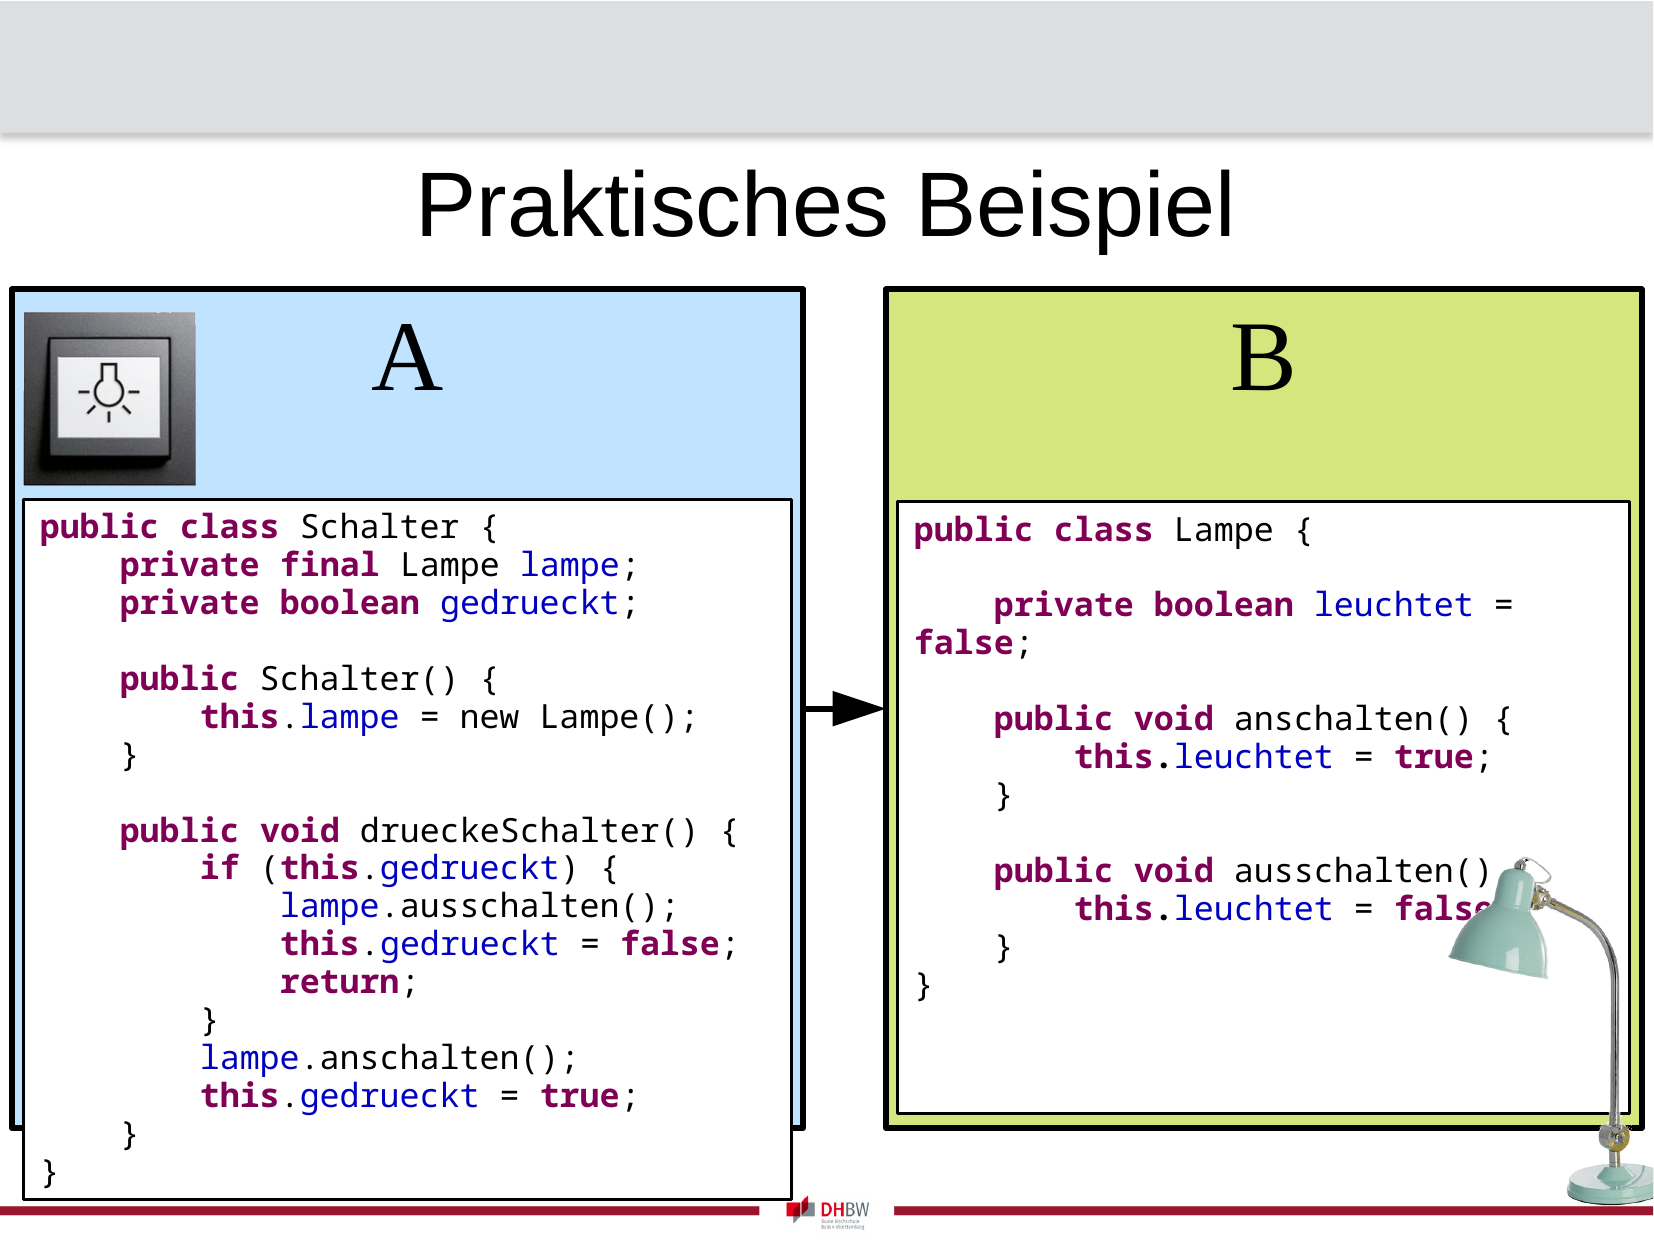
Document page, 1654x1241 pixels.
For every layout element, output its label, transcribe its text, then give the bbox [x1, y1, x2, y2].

picture [0, 1, 1654, 1237]
text_box B [885, 289, 1642, 1128]
text_box public class Schalter { private final Lampe lampe; private boolean gedrueckt; public Schalter() { this.lampe = new Lampe(); } public void drueckeSchalter() { if (this.gedrueckt) { lampe.ausschalten(); this.gedrueckt = false; return; } lampe.anschalten(); this.gedrueckt = true; } } [23, 499, 792, 1200]
text_box public class Lampe { private boolean leuchtet = false; public void anschalten() { this.leuchtet = true; } public void ausschalten() { this.leuchtet = false; } } [897, 501, 1630, 1114]
text_box A [11, 289, 804, 1128]
title Praktisches Beispiel [82, 147, 1571, 257]
